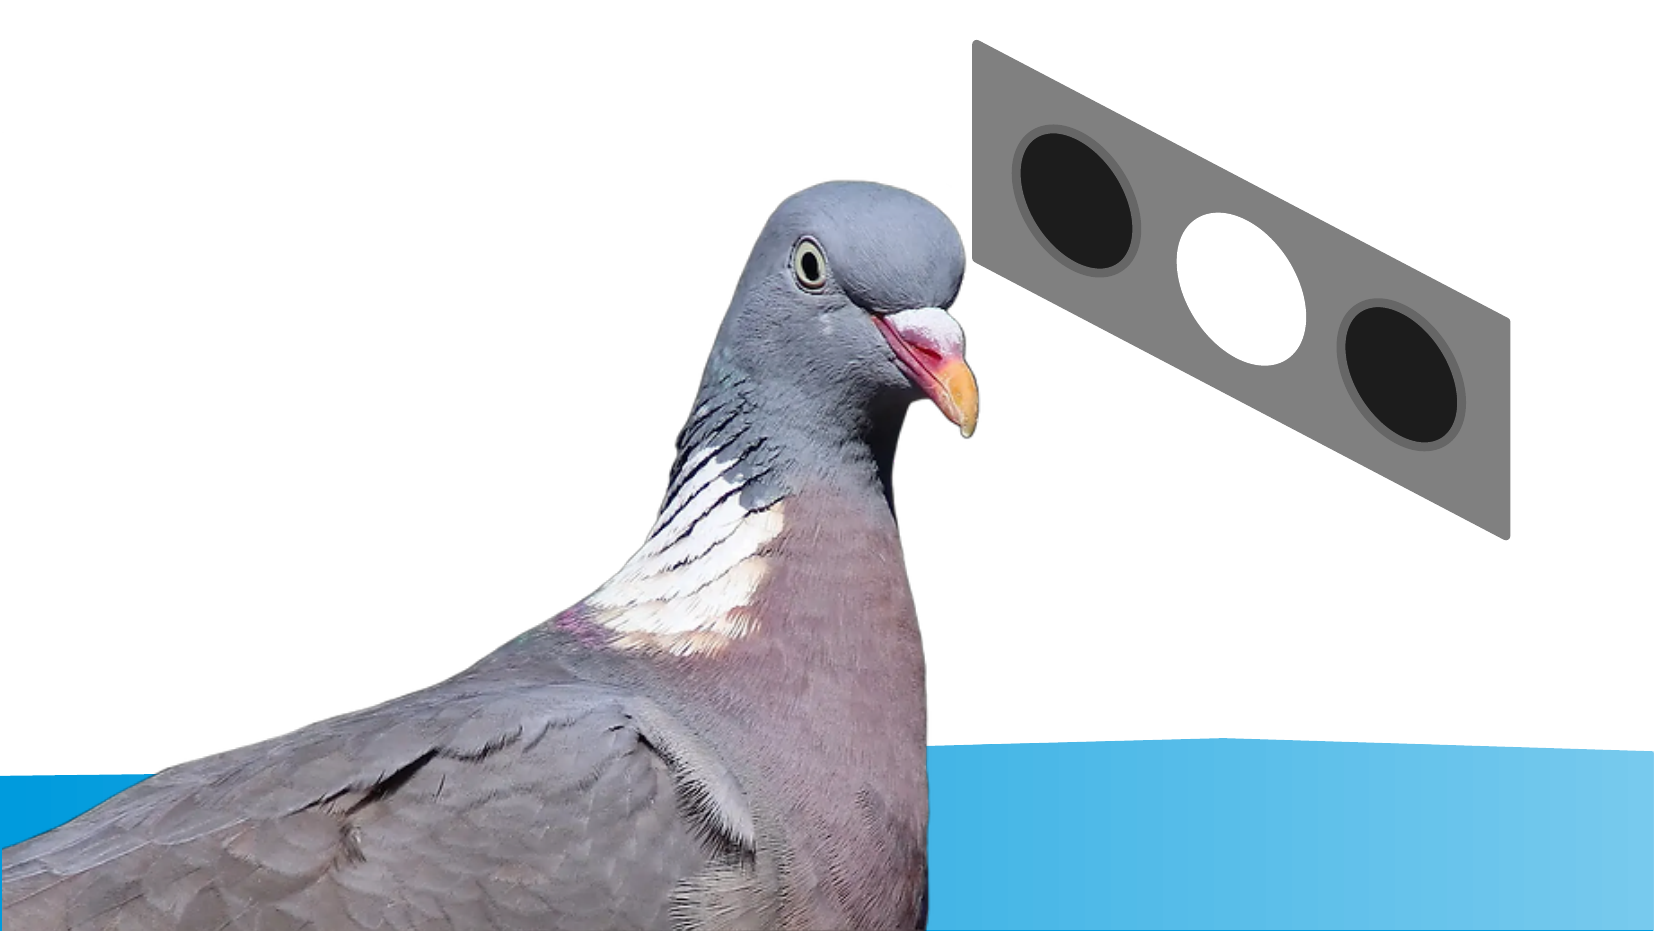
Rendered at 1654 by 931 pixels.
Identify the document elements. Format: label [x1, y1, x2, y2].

picture [2, 132, 1004, 931]
text_box [976, 44, 1507, 536]
